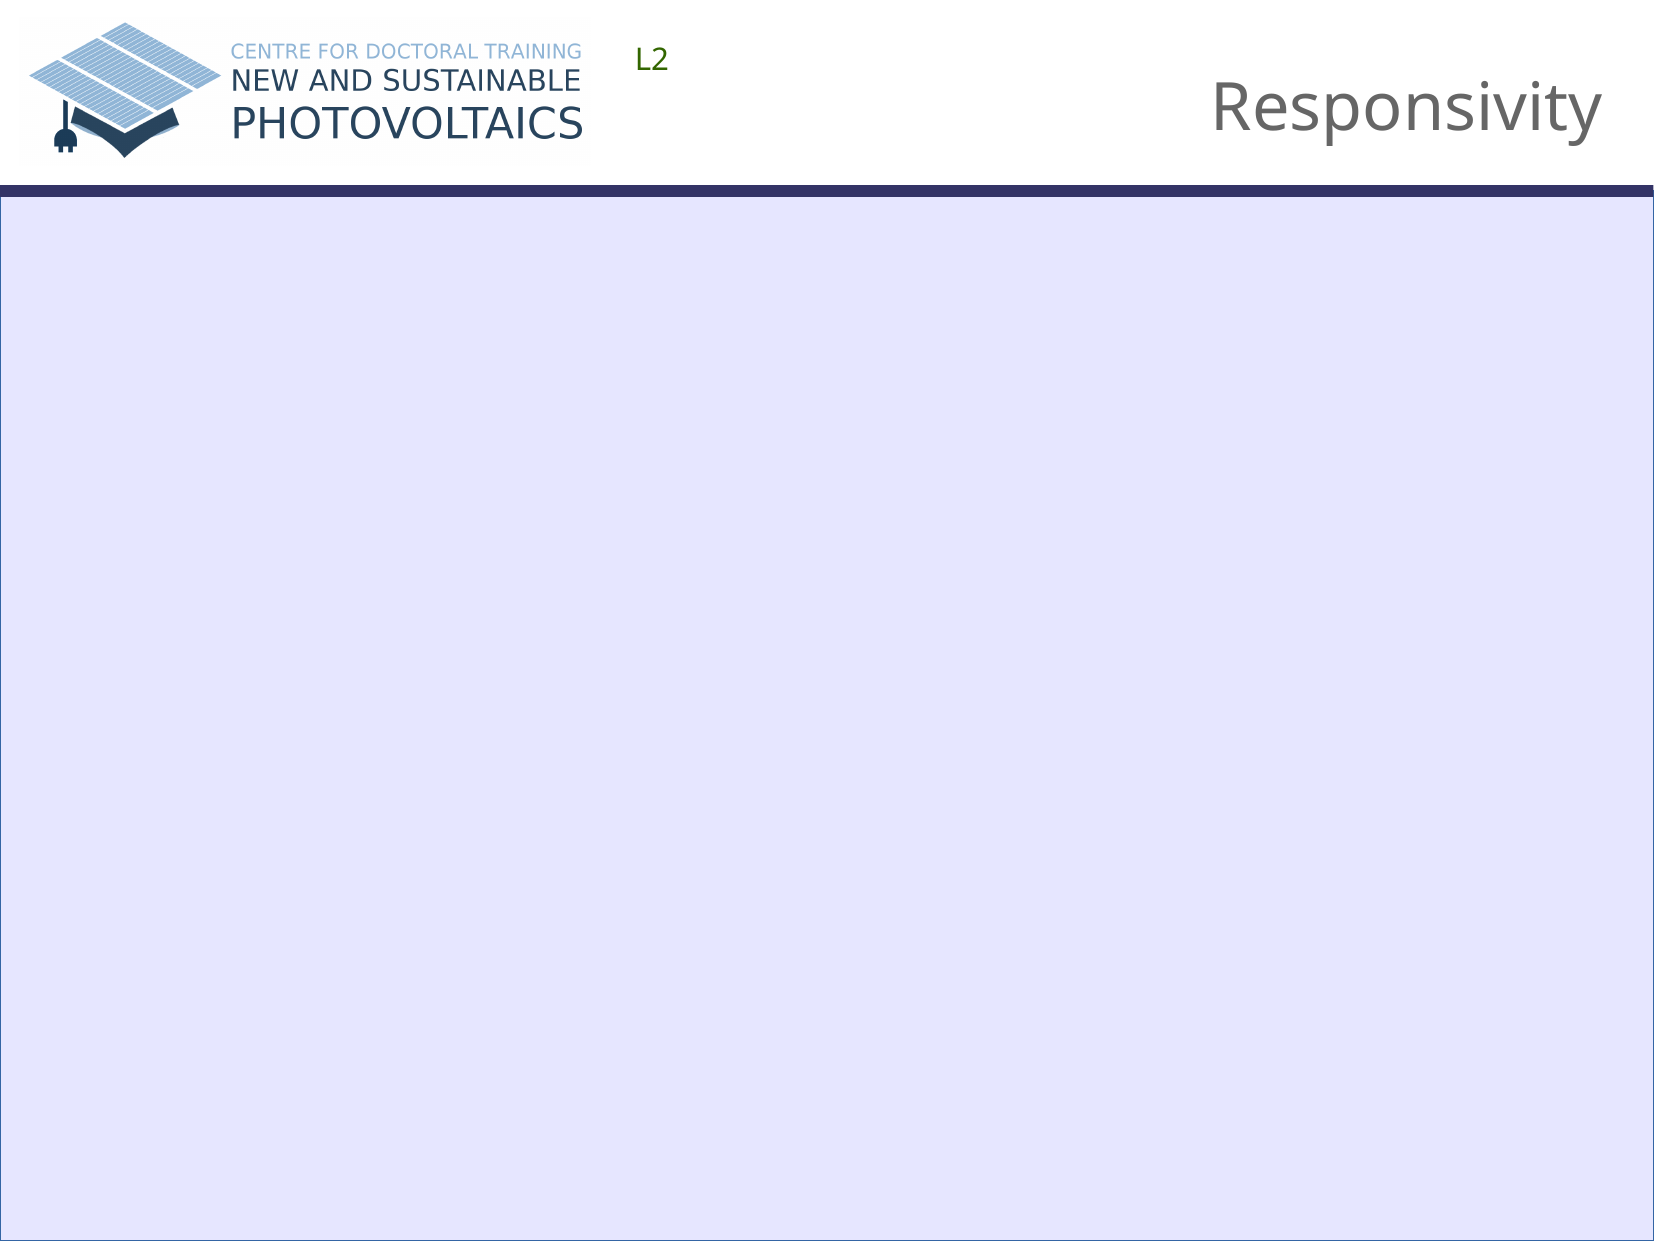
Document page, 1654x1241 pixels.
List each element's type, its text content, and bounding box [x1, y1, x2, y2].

picture [19, 17, 591, 166]
text_box [0, 197, 1654, 1241]
text_box Responsivity [708, 51, 1619, 142]
text_box L2 [620, 29, 880, 80]
